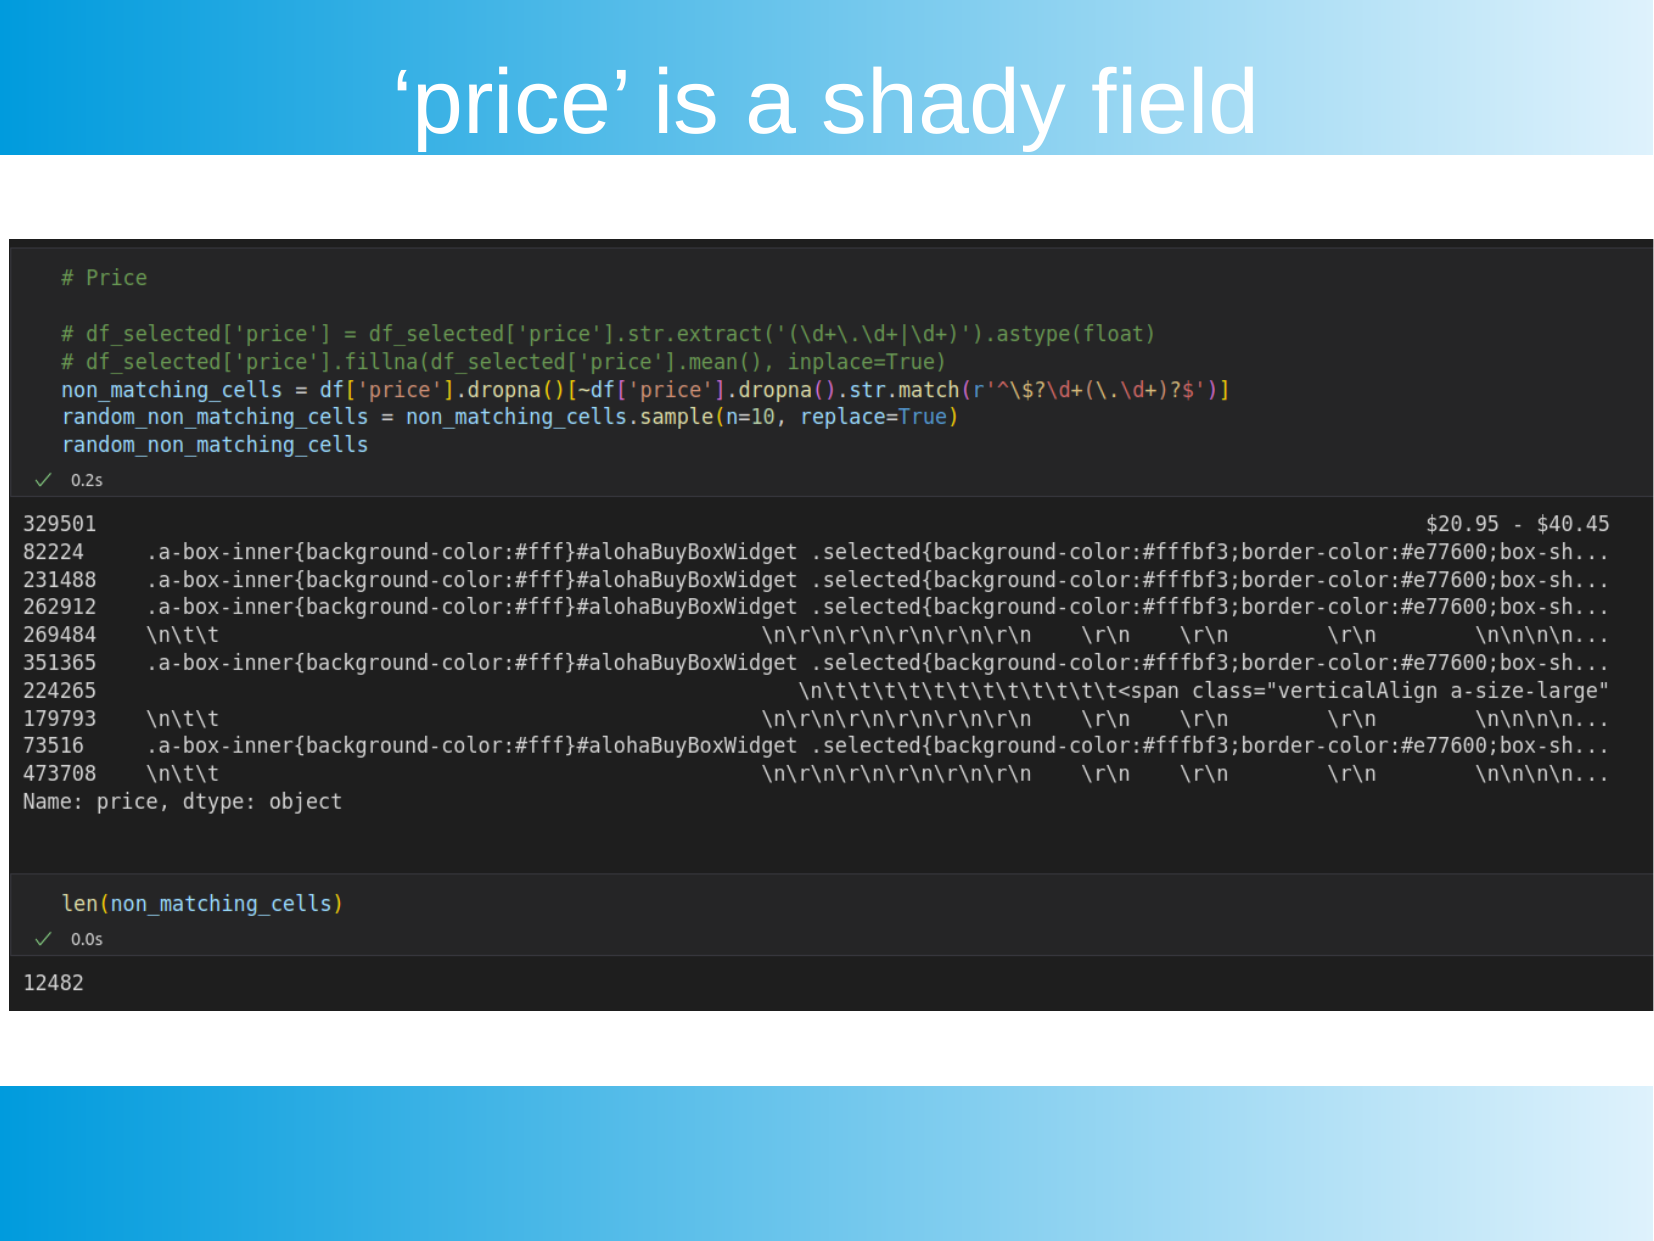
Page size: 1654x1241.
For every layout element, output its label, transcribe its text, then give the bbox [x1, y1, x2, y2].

picture [9, 239, 1654, 1011]
title ‘price’ is a shady field [82, 49, 1571, 155]
